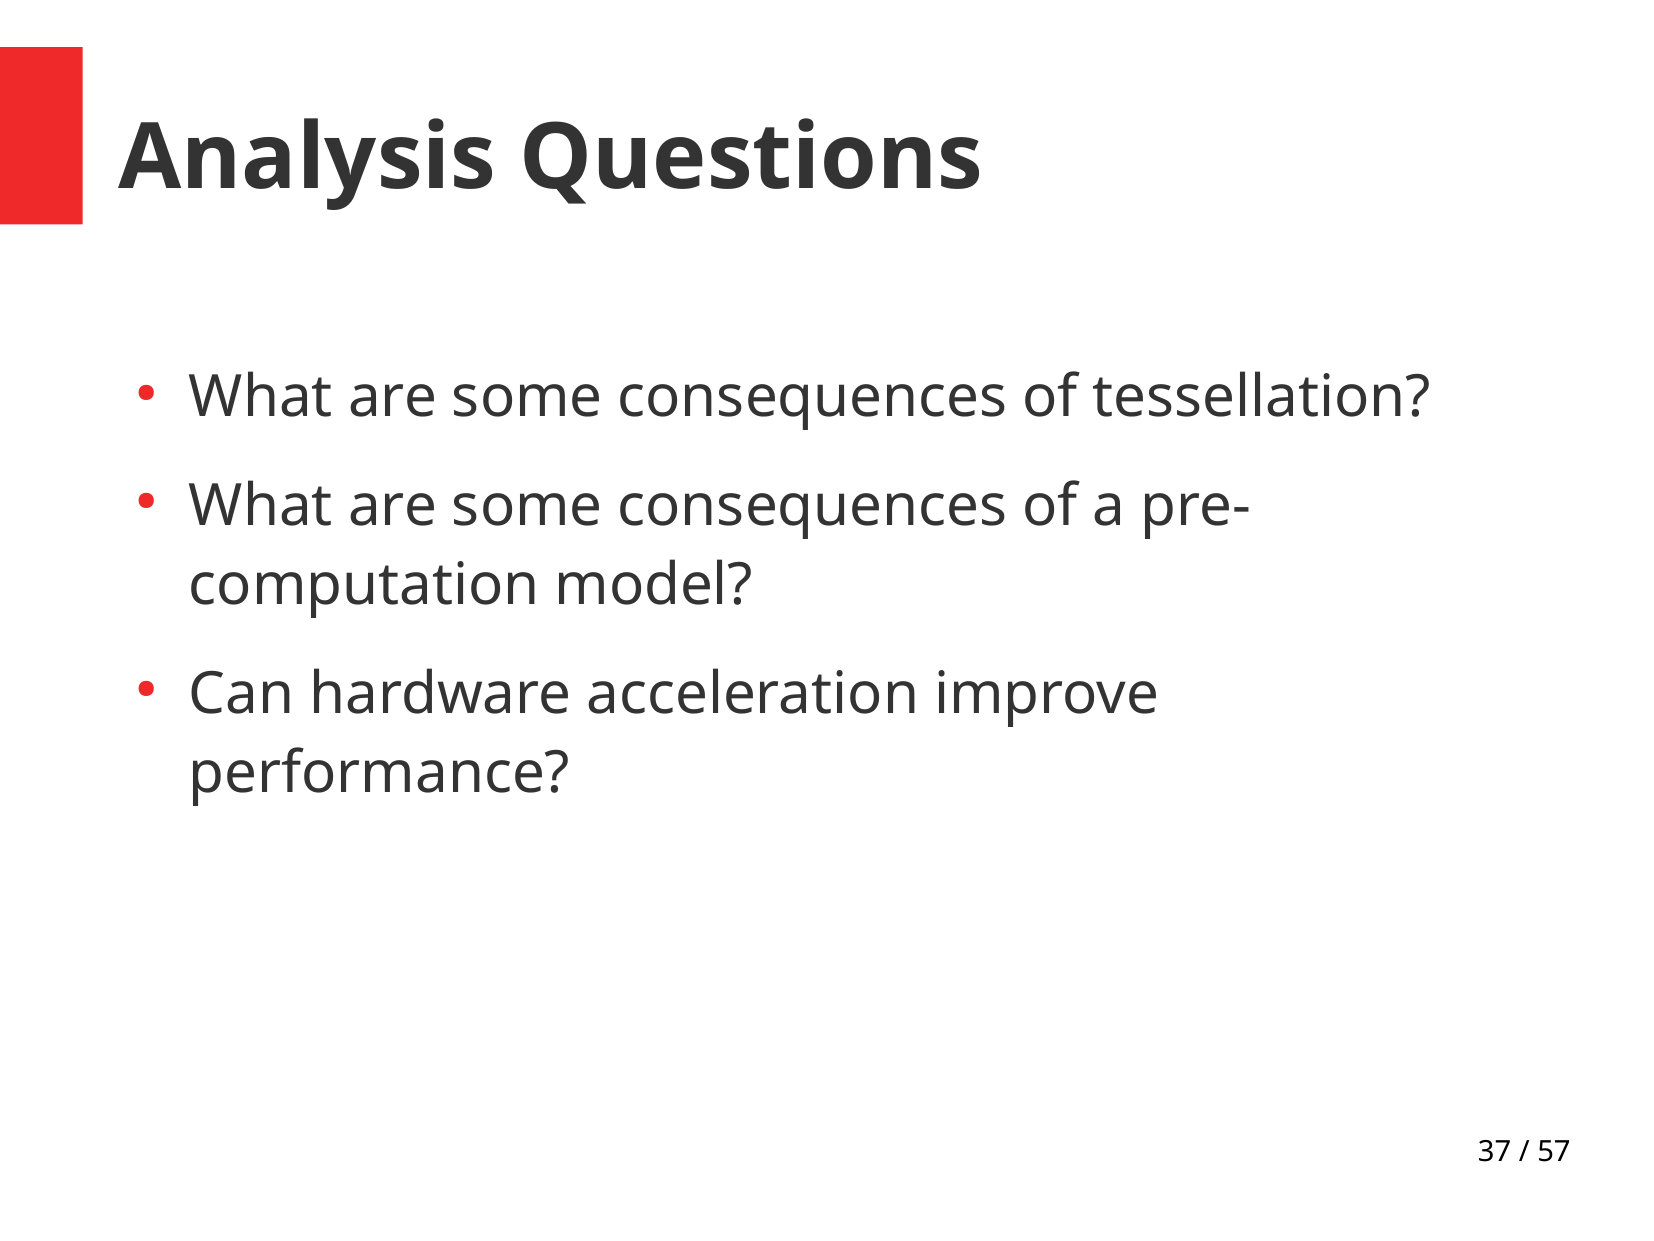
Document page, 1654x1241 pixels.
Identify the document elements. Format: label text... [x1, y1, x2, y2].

list What are some consequences of tessellation? What are some consequences of a pre-computation model? Can hardware acceleration improve performance? [118, 354, 1536, 1074]
title Analysis Questions [118, 49, 1571, 257]
